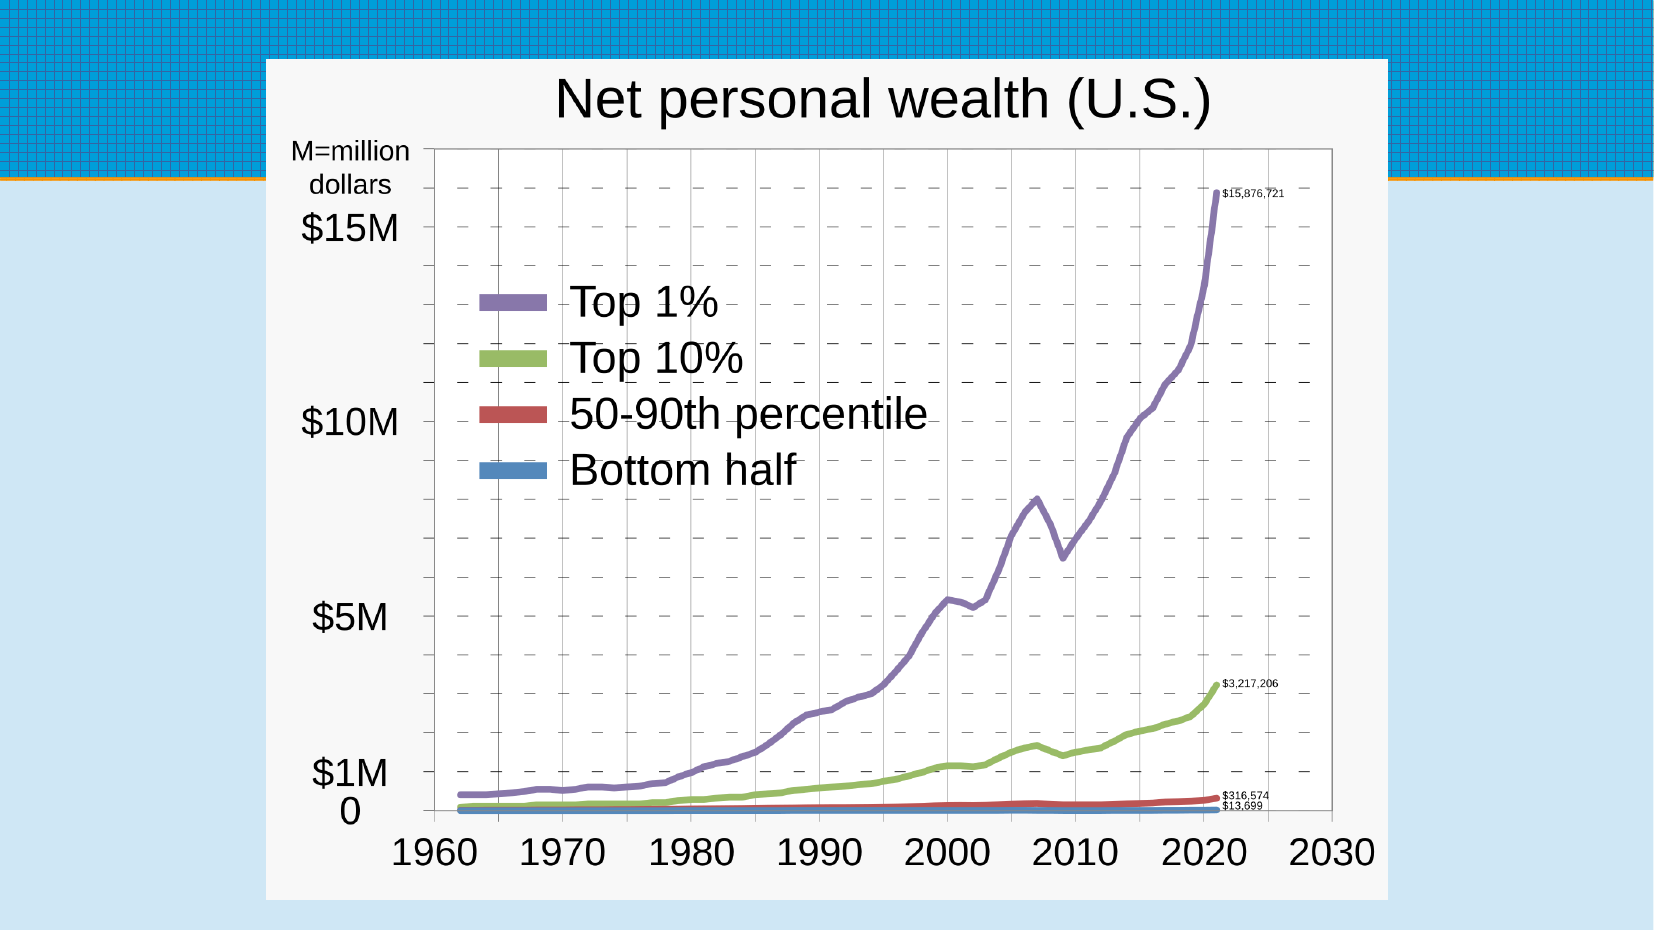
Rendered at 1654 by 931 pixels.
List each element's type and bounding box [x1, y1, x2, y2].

picture [266, 60, 1388, 901]
